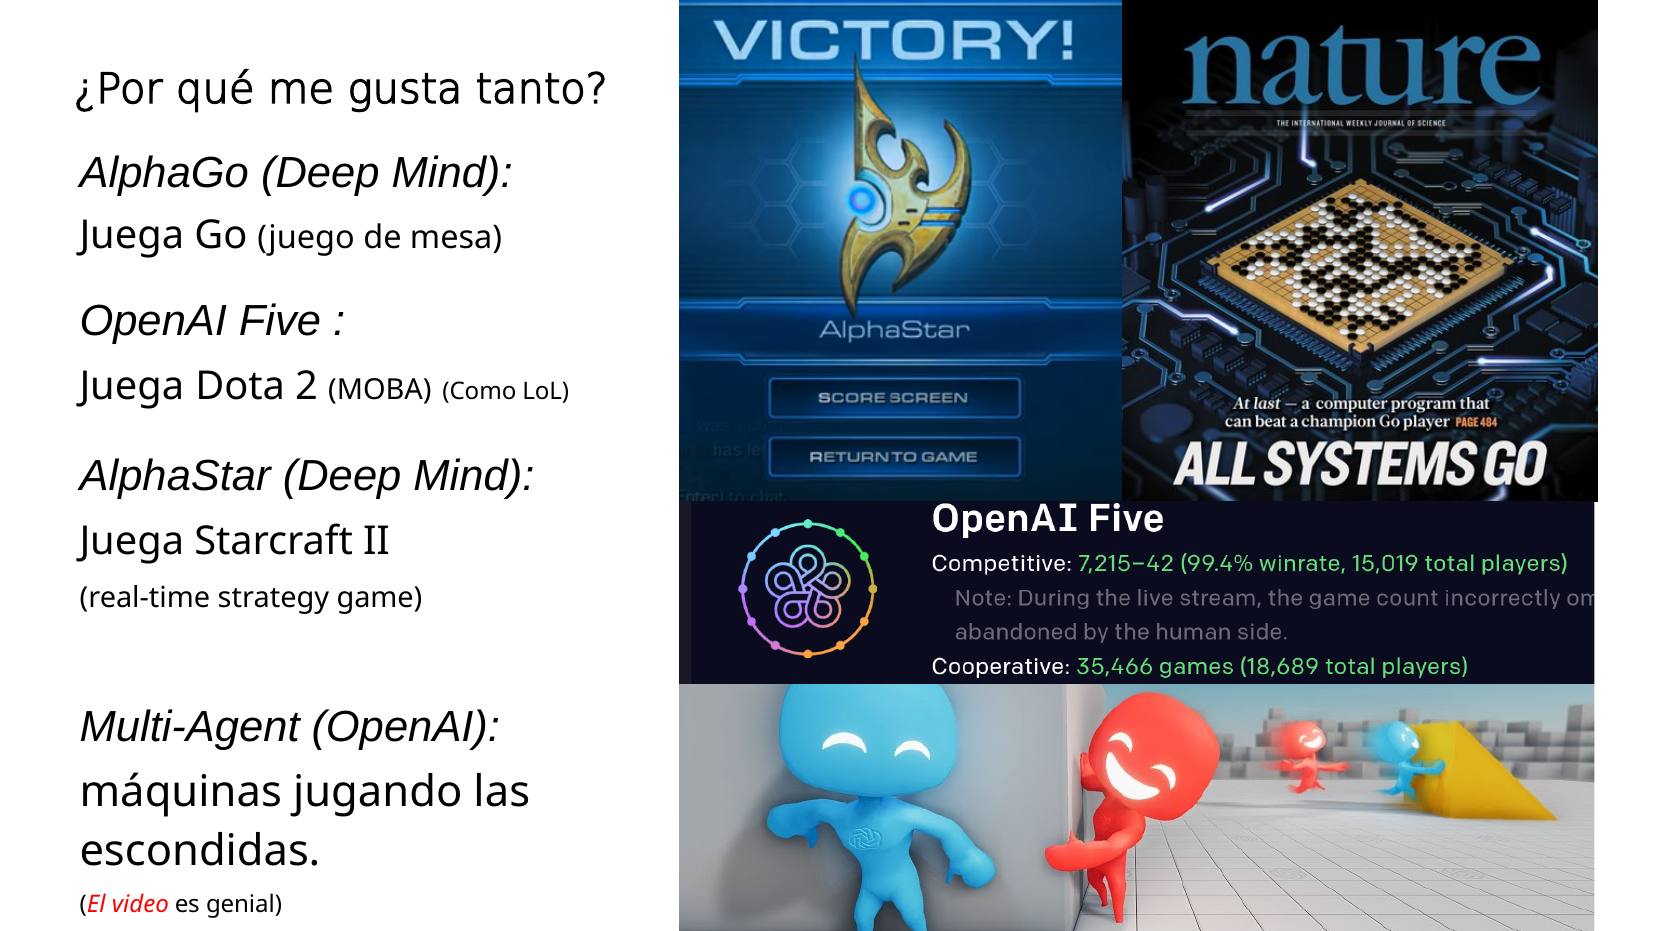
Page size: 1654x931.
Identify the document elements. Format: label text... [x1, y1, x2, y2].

picture [679, 0, 1598, 931]
list AlphaGo (Deep Mind): Juega Go (juego de mesa) OpenAI Five : Juega Dota 2 (MOBA) (Como LoL) AlphaStar (Deep Mind): Juega Starcraft II (real-time strategy game) Multi-Agent (OpenAI): máquinas jugando las escondidas. (El video es genial) [59, 121, 621, 931]
text_box ¿Por qué me gusta tanto? [59, 56, 624, 121]
